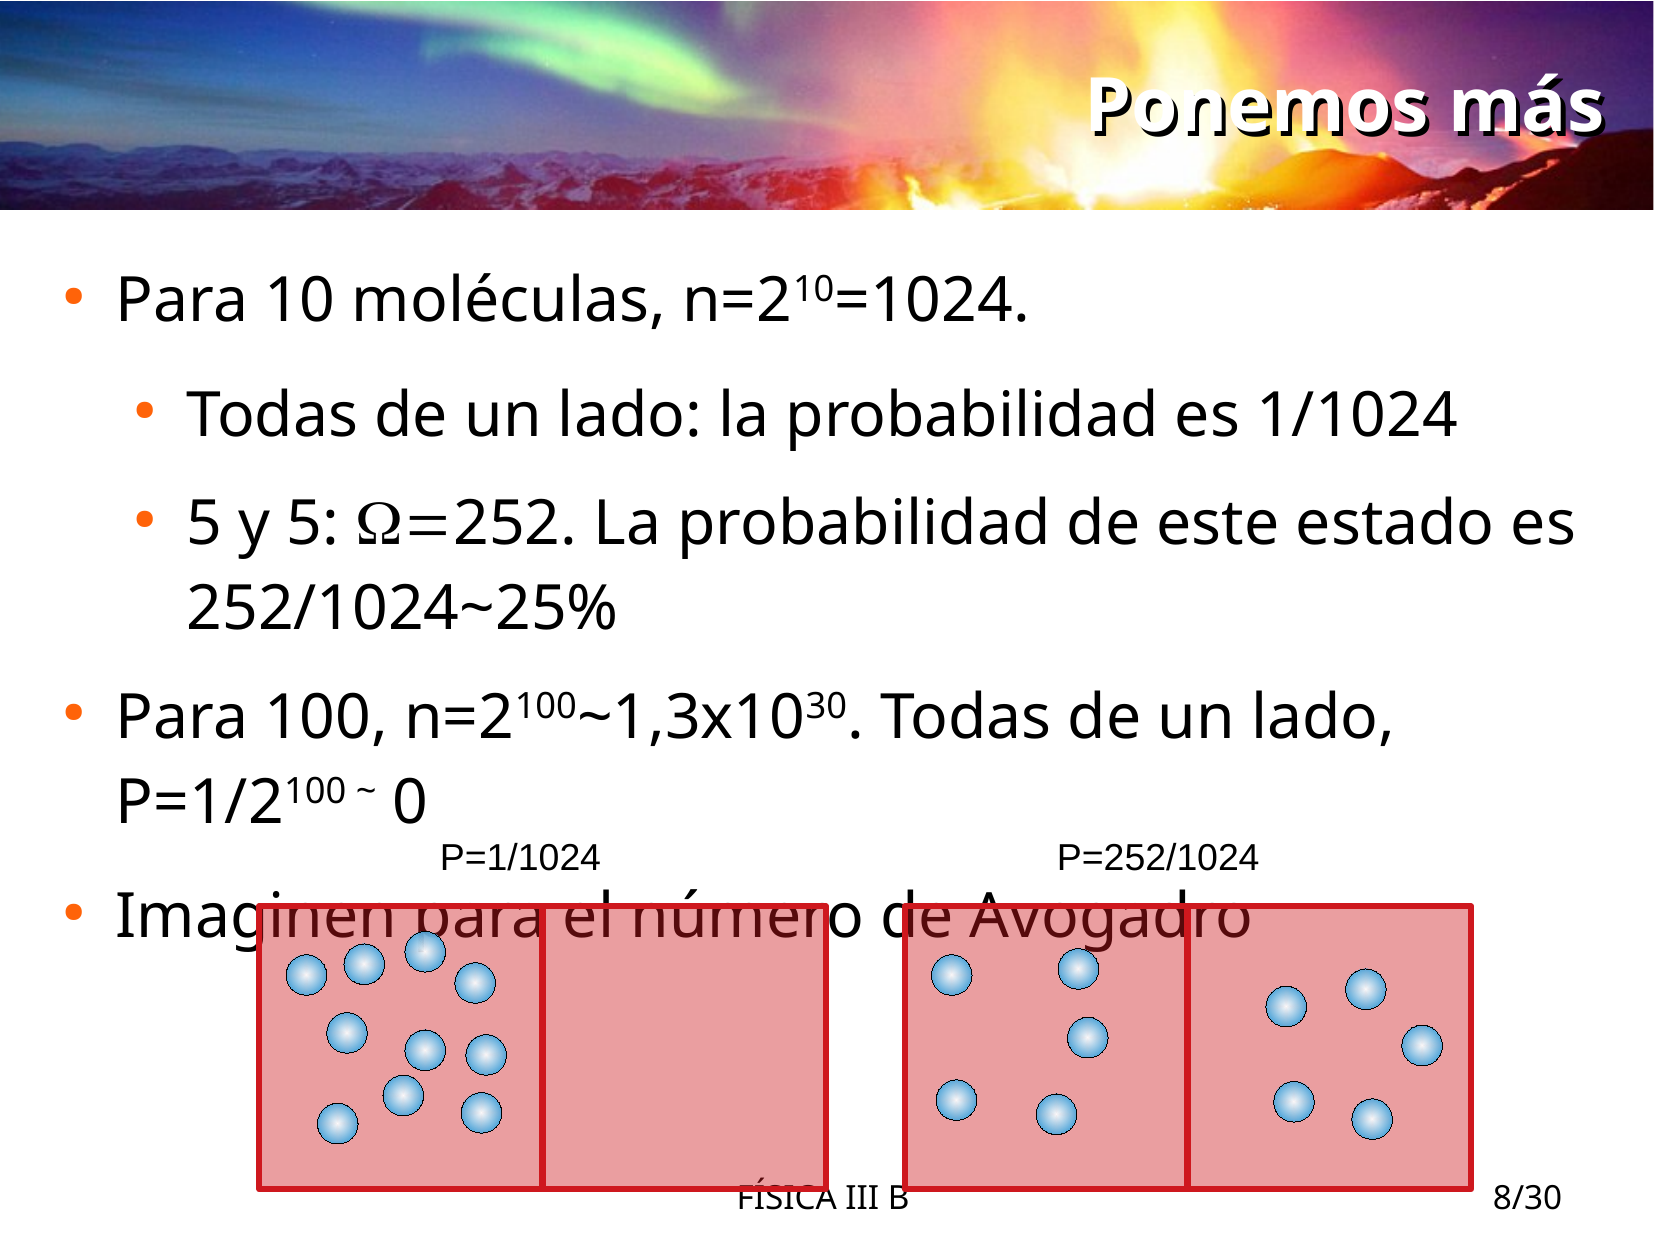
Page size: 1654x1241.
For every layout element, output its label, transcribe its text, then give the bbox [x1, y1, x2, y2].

title Ponemos más [45, 15, 1606, 191]
text_box P=1/1024 [425, 828, 695, 915]
text_box P=252/1024 [1042, 828, 1383, 915]
list Para 10 moléculas, n=210=1024. Todas de un lado: la probabilidad es 1/1024 5 y 5: W=252. La probabilidad de este estado es 252/1024~25% Para 100, n=2100~1,3x1030. Todas de un lado, P=1/2100 ~ 0 Imaginen para el número de Avogadro [45, 255, 1606, 1156]
text_box [259, 906, 826, 1190]
text_box [904, 906, 1472, 1190]
picture [0, 1, 1654, 210]
